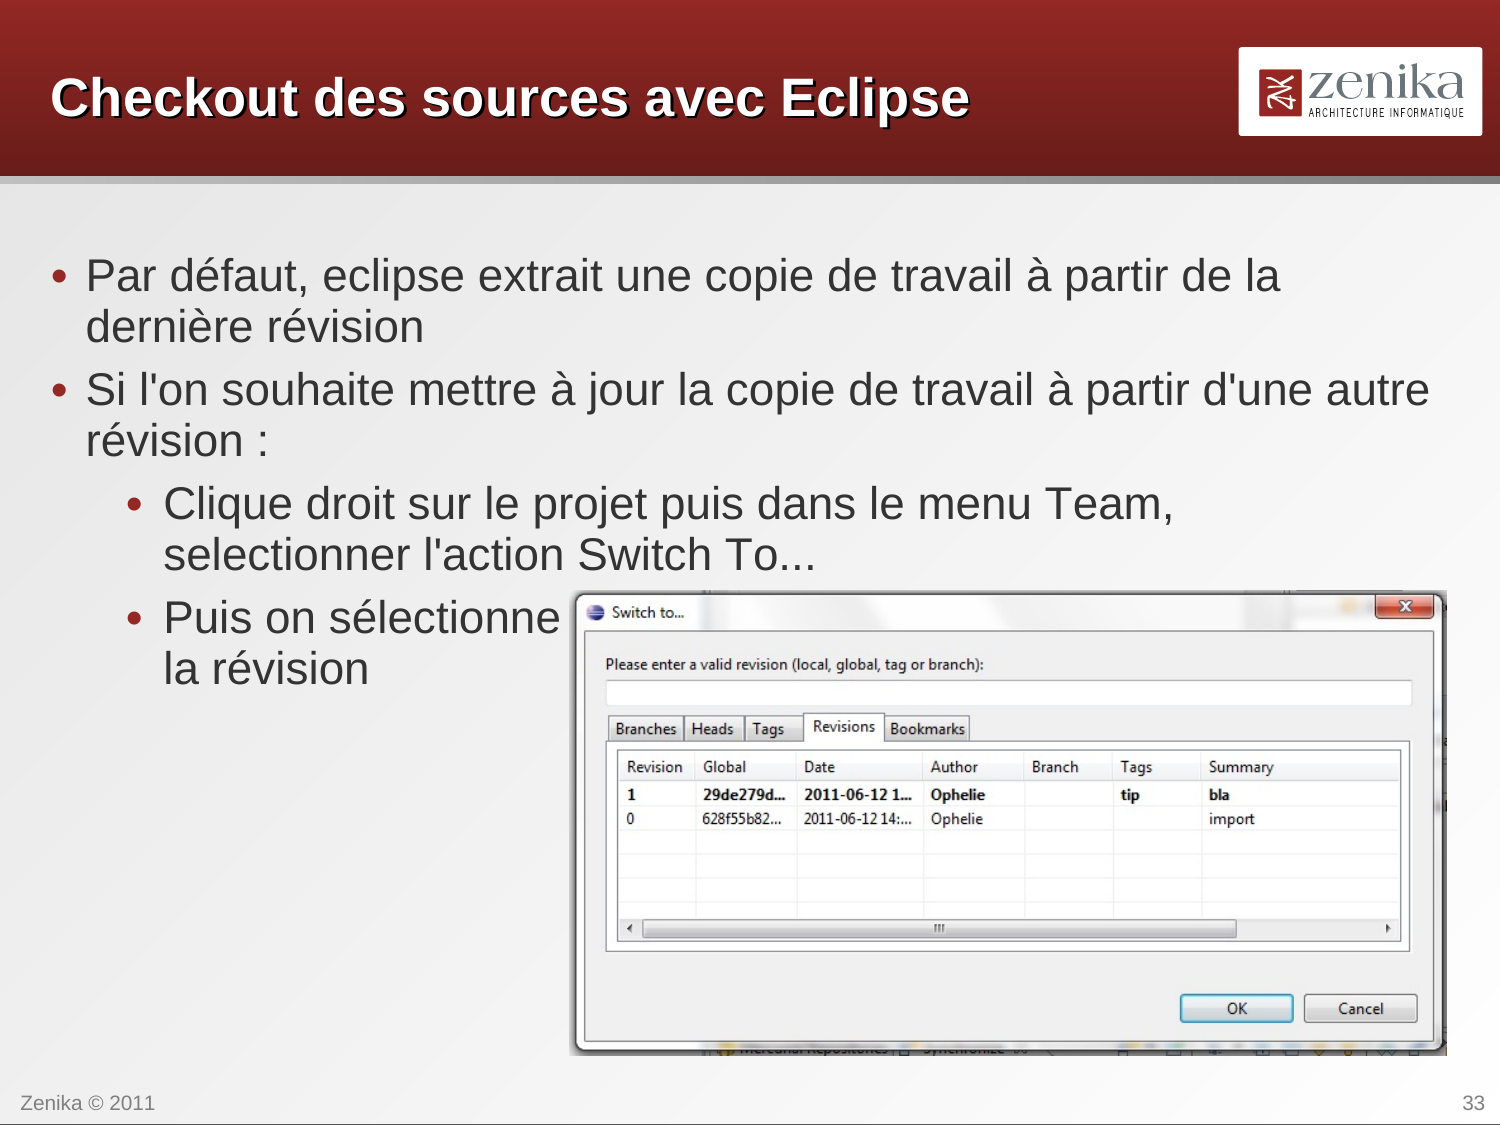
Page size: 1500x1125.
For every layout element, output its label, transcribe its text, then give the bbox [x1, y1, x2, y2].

picture [1257, 58, 1464, 125]
title Checkout des sources avec Eclipse [50, 22, 1206, 172]
picture [569, 590, 1447, 1056]
list Par défaut, eclipse extrait une copie de travail à partir de la dernière révision Si l'on souhaite mettre à jour la copie de travail à partir d'une autre révision : Clique droit sur le projet puis dans le menu Team, selectionner l'action Switch To... Puis on sélectionne la révision [50, 249, 1435, 1064]
